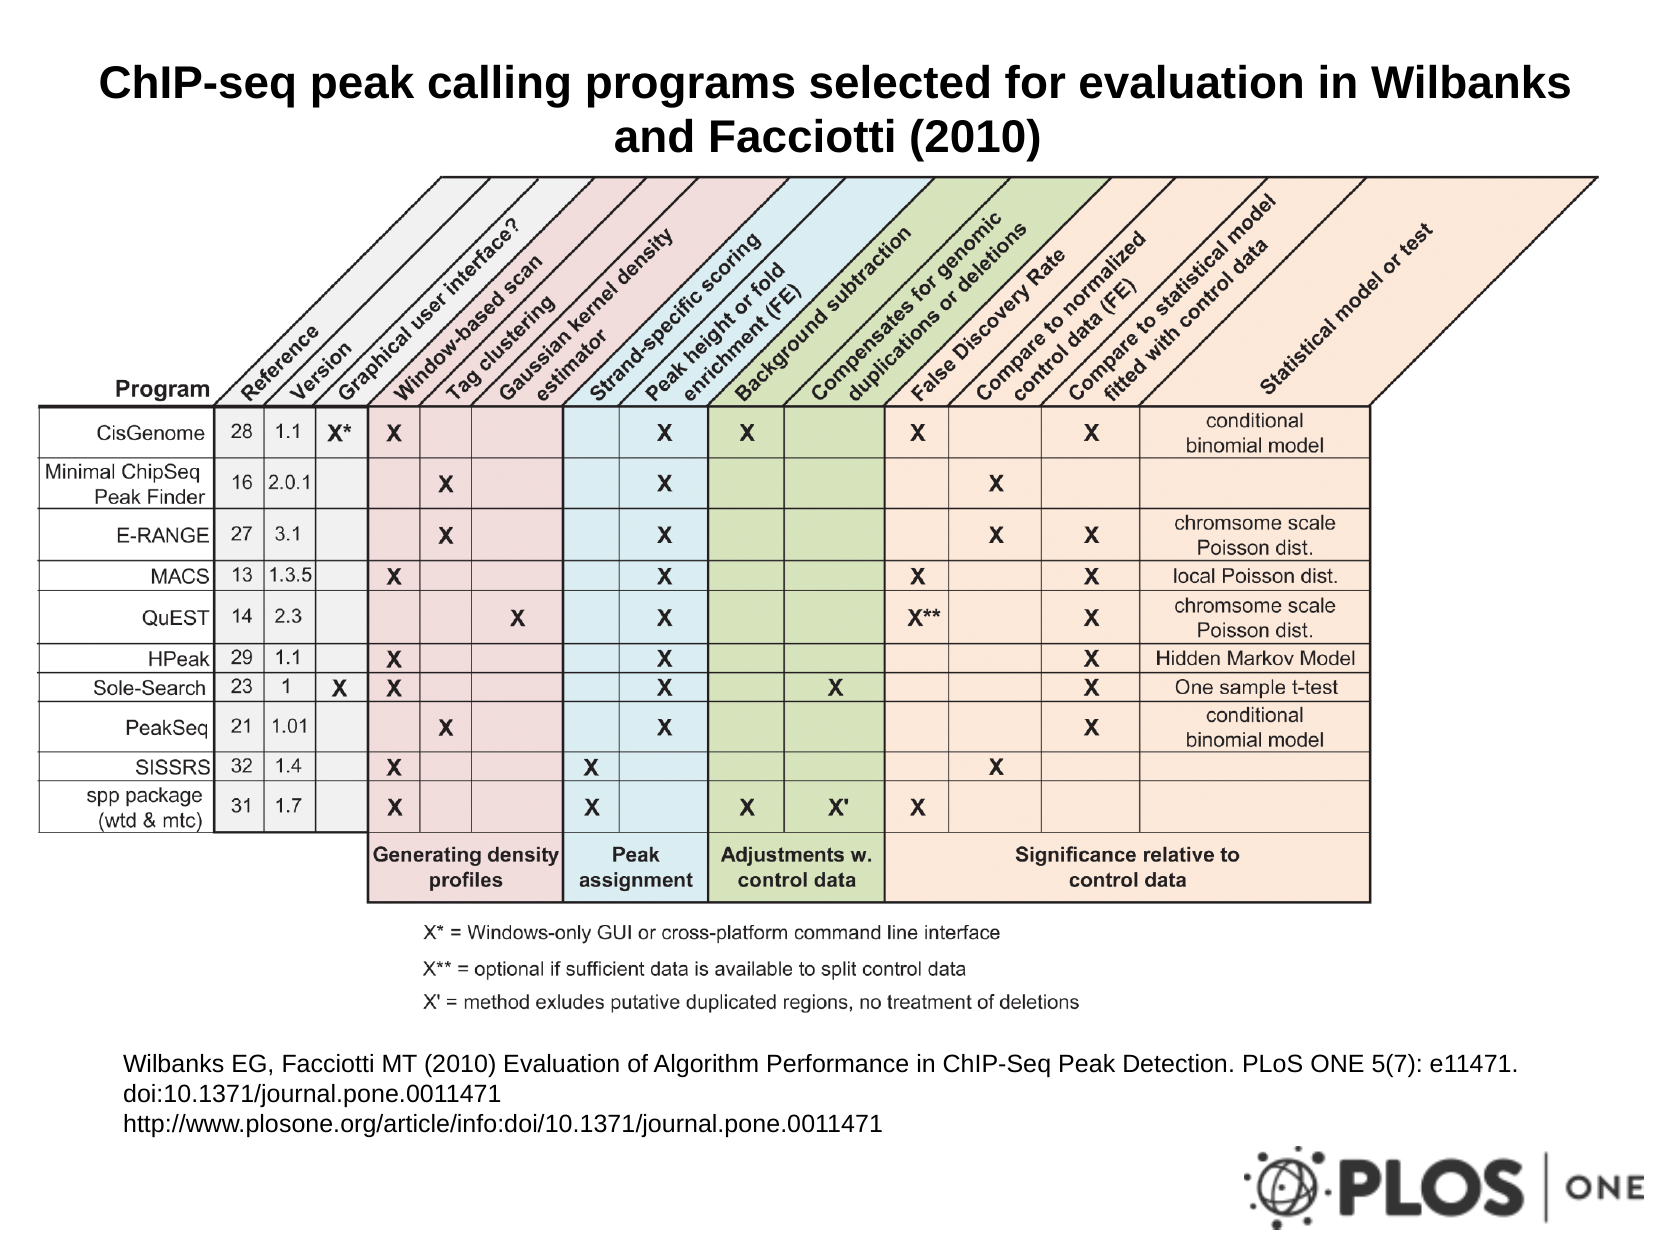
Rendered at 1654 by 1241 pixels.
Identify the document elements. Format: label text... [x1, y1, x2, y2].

title ChIP-seq peak calling programs selected for evaluation in Wilbanks and Facciotti (2010) [58, 44, 1598, 169]
picture [1244, 1146, 1644, 1231]
text_box Wilbanks EG, Facciotti MT (2010) Evaluation of Algorithm Performance in ChIP-Seq Peak Detection. PLoS ONE 5(7): e11471. doi:10.1371/journal.pone.0011471 http://www.plosone.org/article/info:doi/10.1371/journal.pone.0011471 [72, 1039, 1583, 1145]
picture [30, 169, 1605, 1019]
